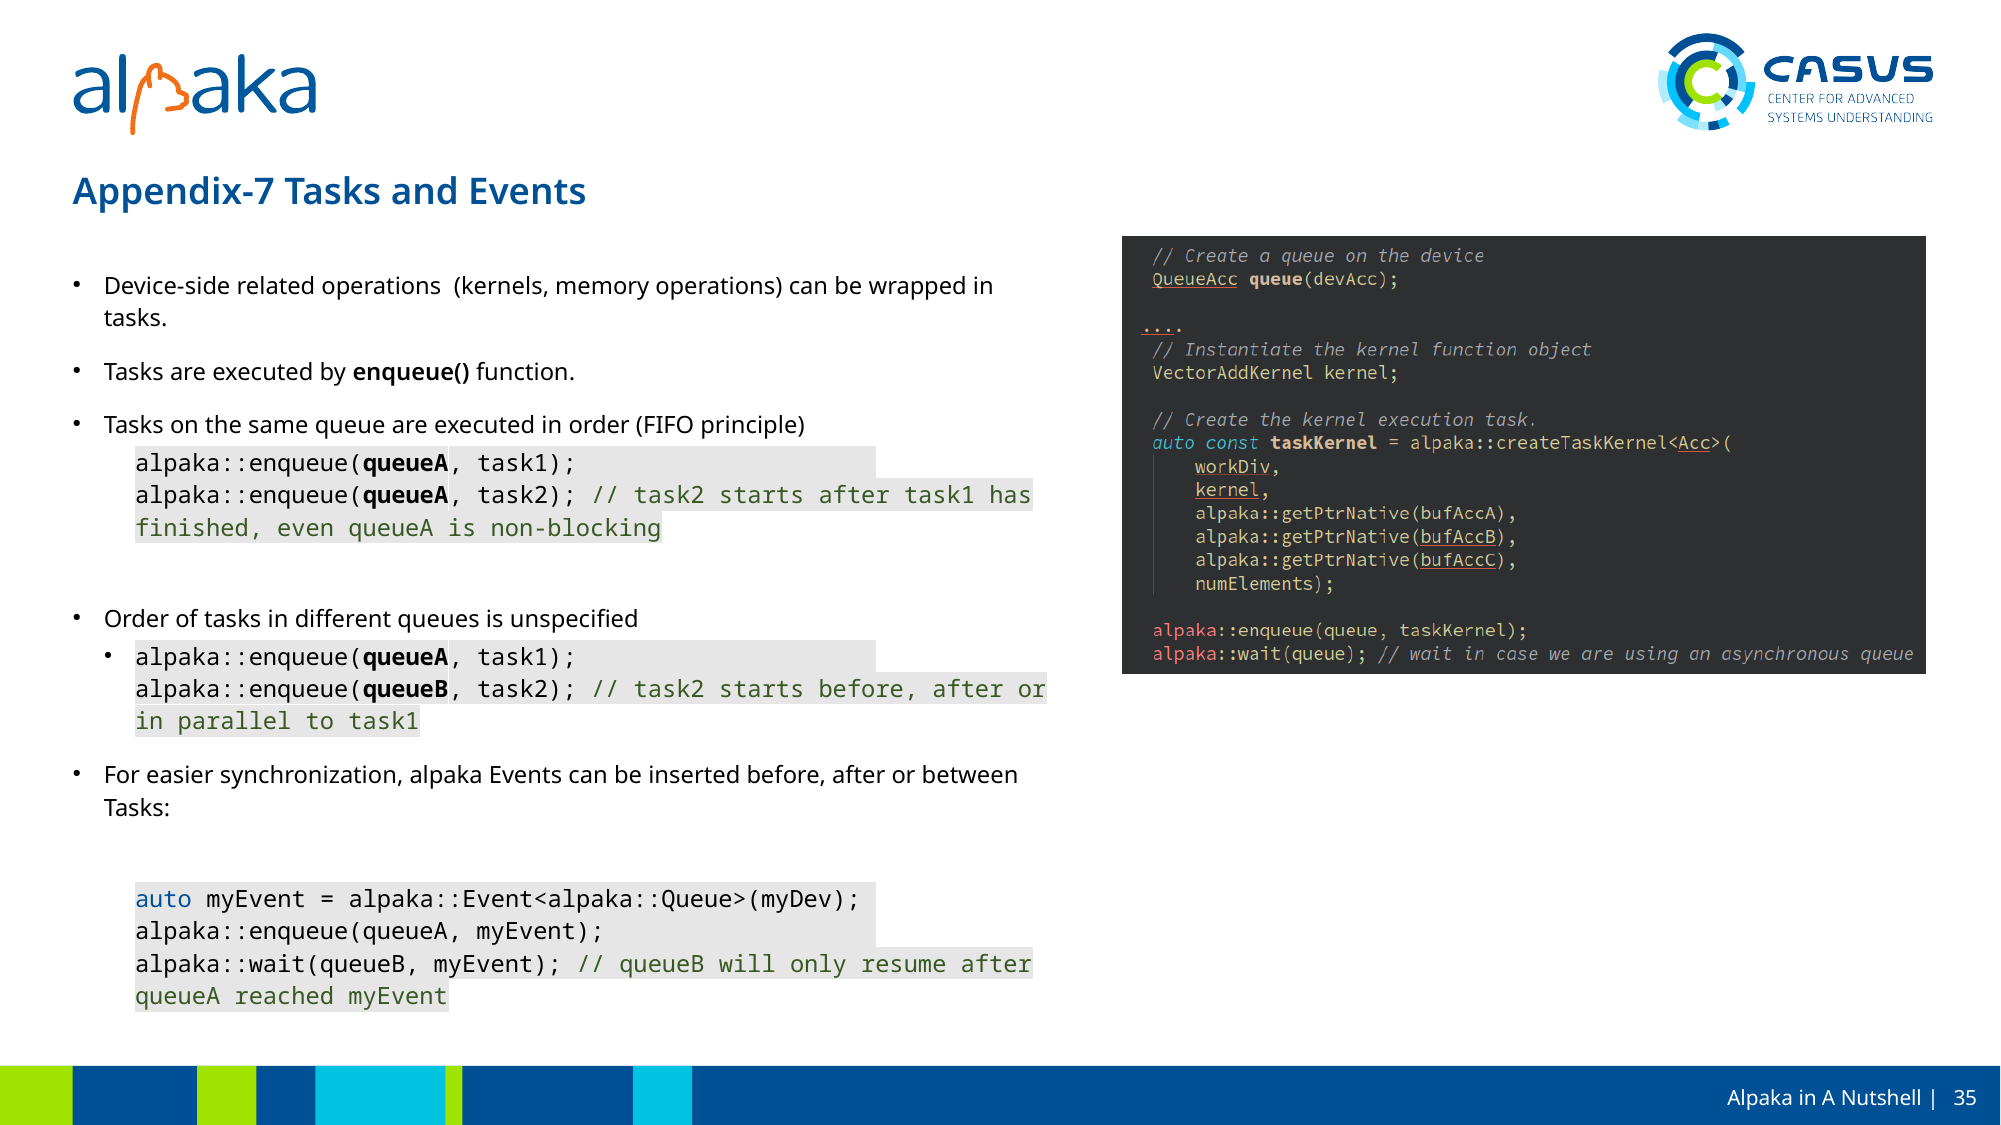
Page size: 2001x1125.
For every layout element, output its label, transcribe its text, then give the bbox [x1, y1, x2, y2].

picture [72, 53, 317, 136]
picture [1658, 33, 1933, 131]
picture [1122, 236, 1926, 674]
title [70, 54, 1620, 151]
list Appendix-7 Tasks and Events Device-side related operations (kernels, memory operations) can be wrapped in tasks. Tasks are executed by enqueue() function. Tasks on the same queue are executed in order (FIFO principle) alpaka::enqueue(queueA, task1); alpaka::enqueue(queueA, task2); // task2 starts after task1 has finished, even queueA is non-blocking Order of tasks in different queues is unspecified alpaka::enqueue(queueA, task1); alpaka::enqueue(queueB, task2); // task2 starts before, after or in parallel to task1 For easier synchronization, alpaka Events can be inserted before, after or between Tasks: auto myEvent = alpaka::Event<alpaka::Queue>(myDev); alpaka::enqueue(queueA, myEvent); alpaka::wait(queueB, myEvent); // queueB will only resume after queueA reached myEvent [72, 165, 1052, 1016]
